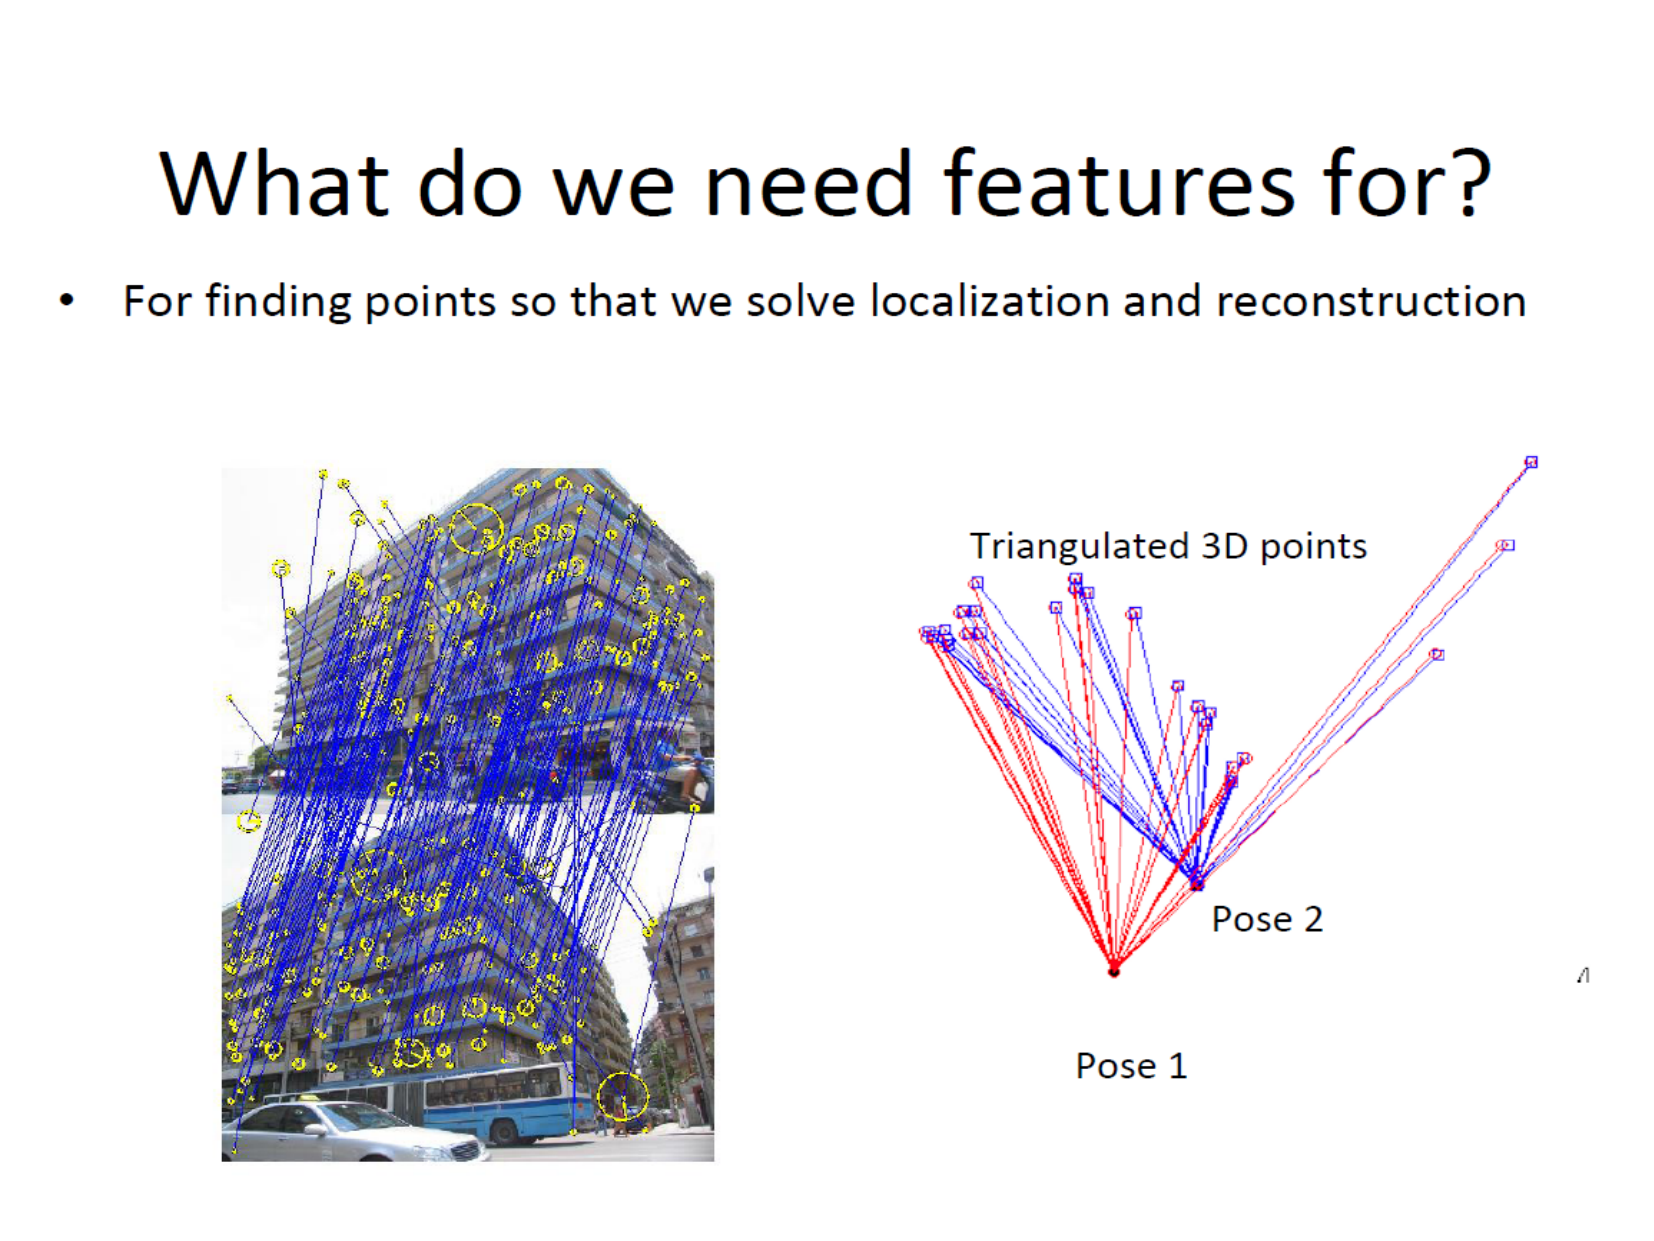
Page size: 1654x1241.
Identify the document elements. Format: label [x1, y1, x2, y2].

picture [23, 94, 1595, 1205]
